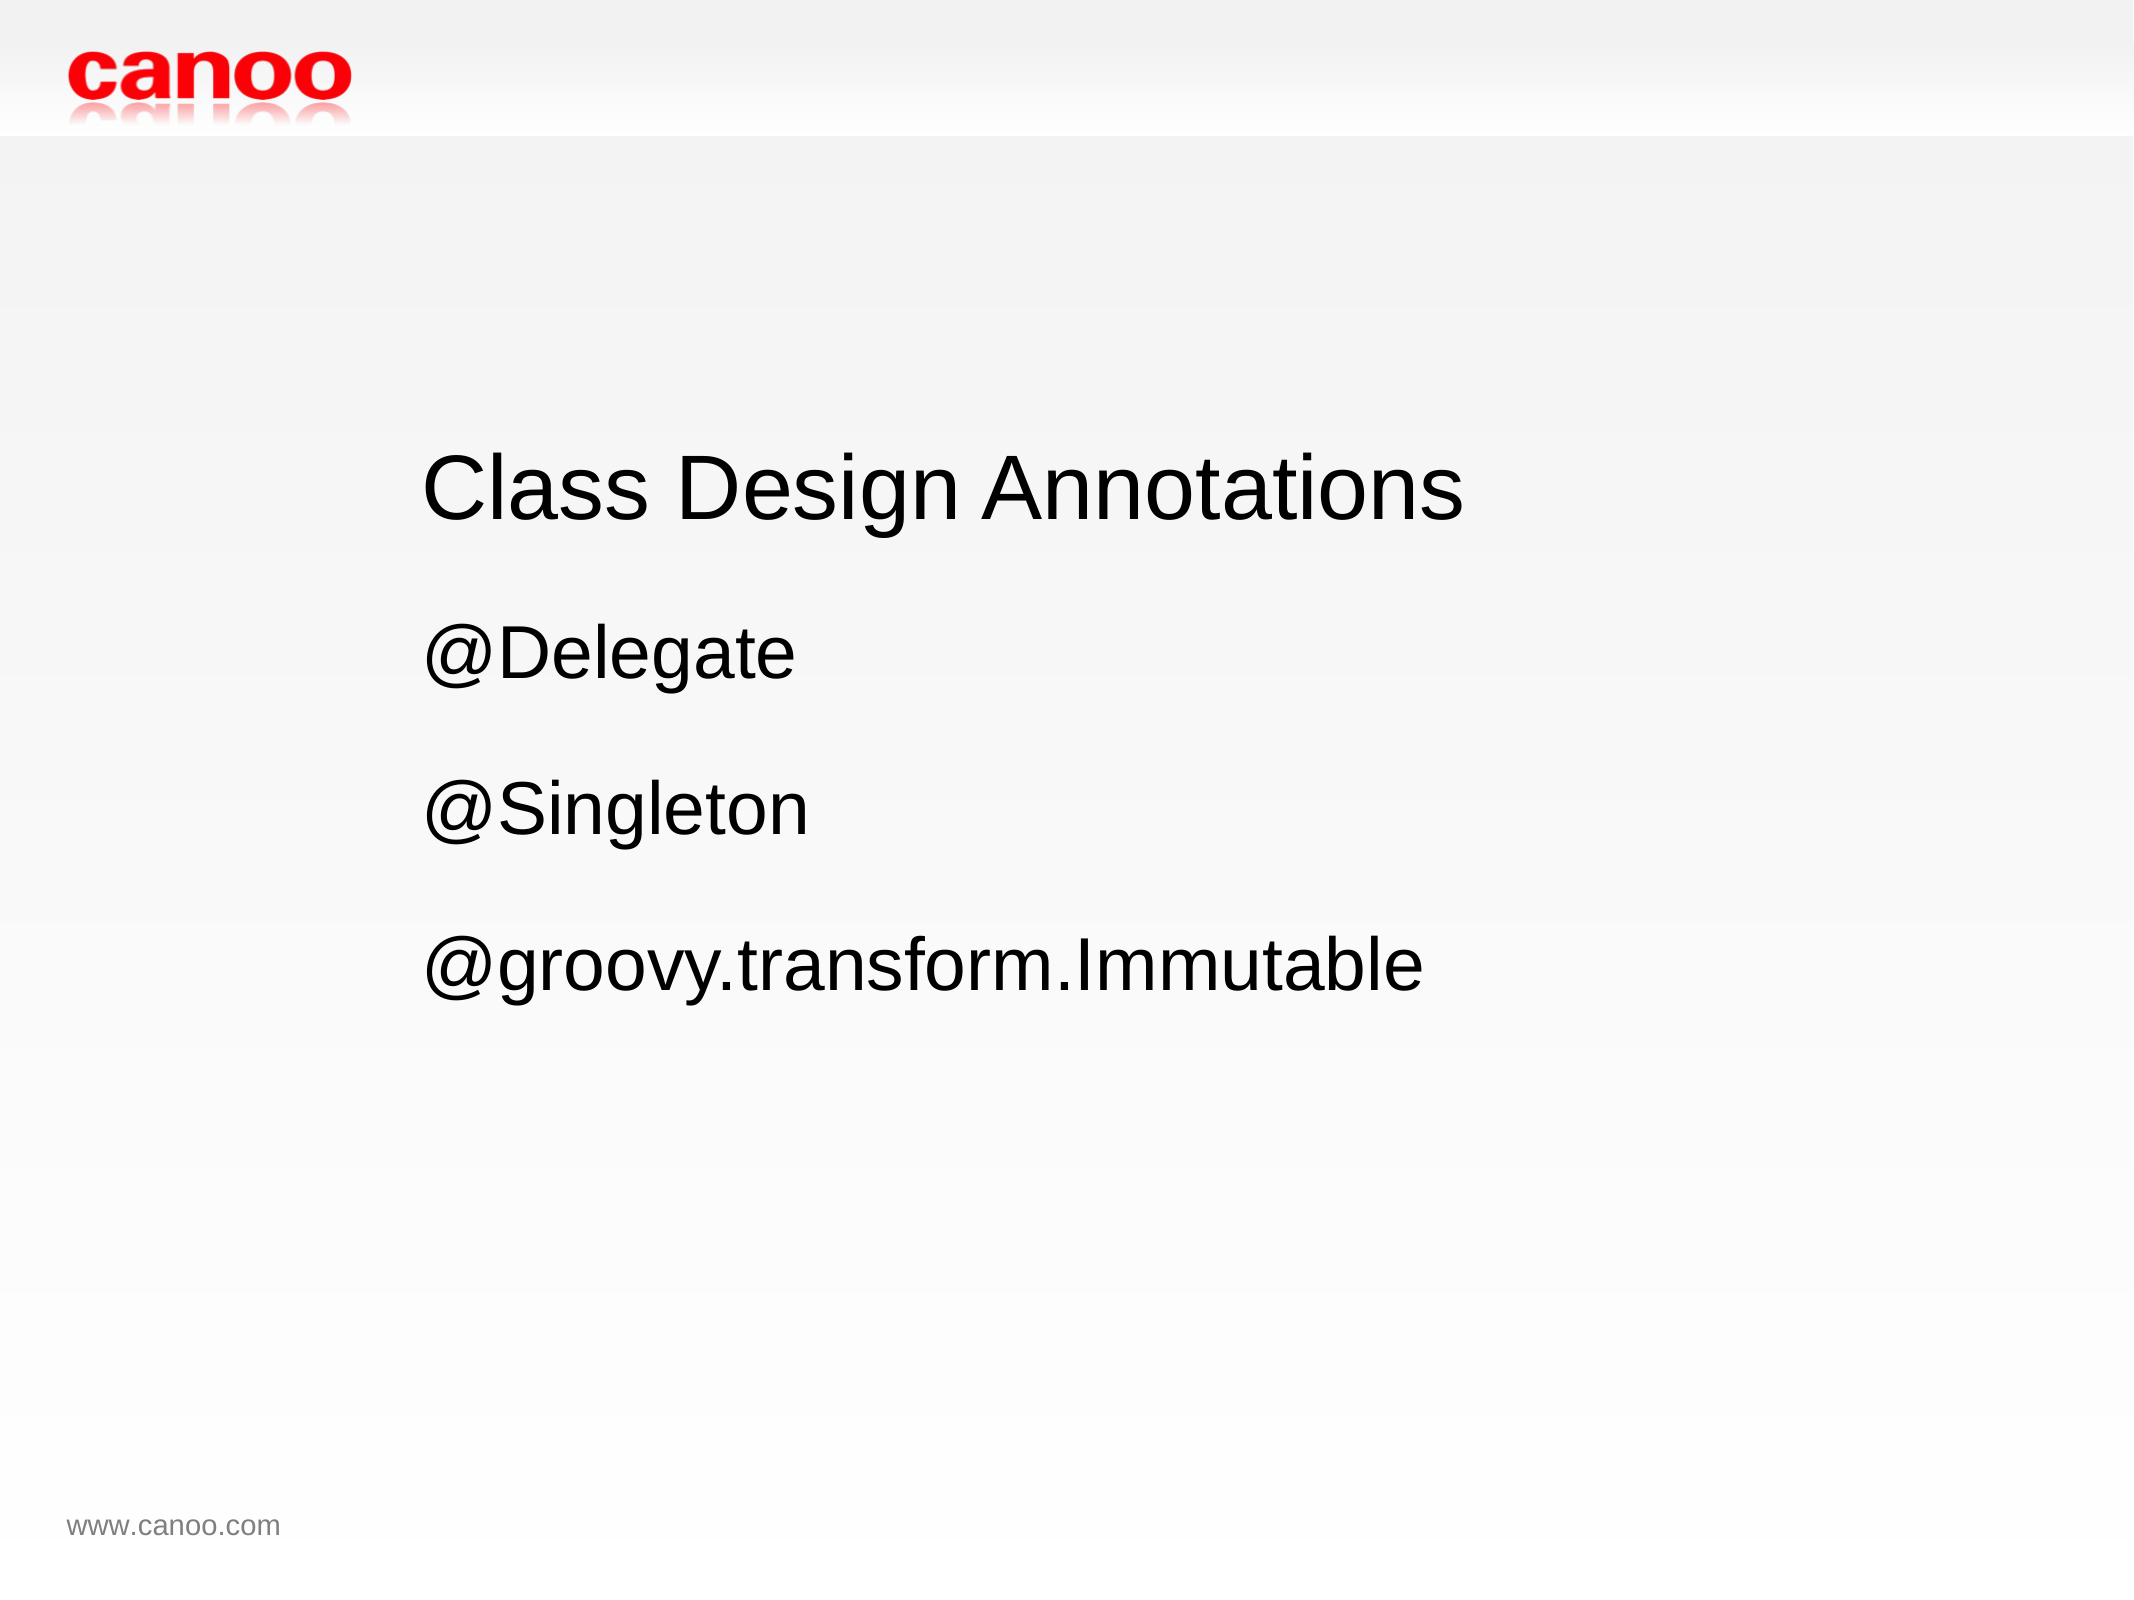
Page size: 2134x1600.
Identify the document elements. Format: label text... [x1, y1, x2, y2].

text_box Class Design Annotations @Delegate @Singleton @groovy.transform.Immutable [421, 373, 1986, 1395]
picture [65, 48, 353, 154]
